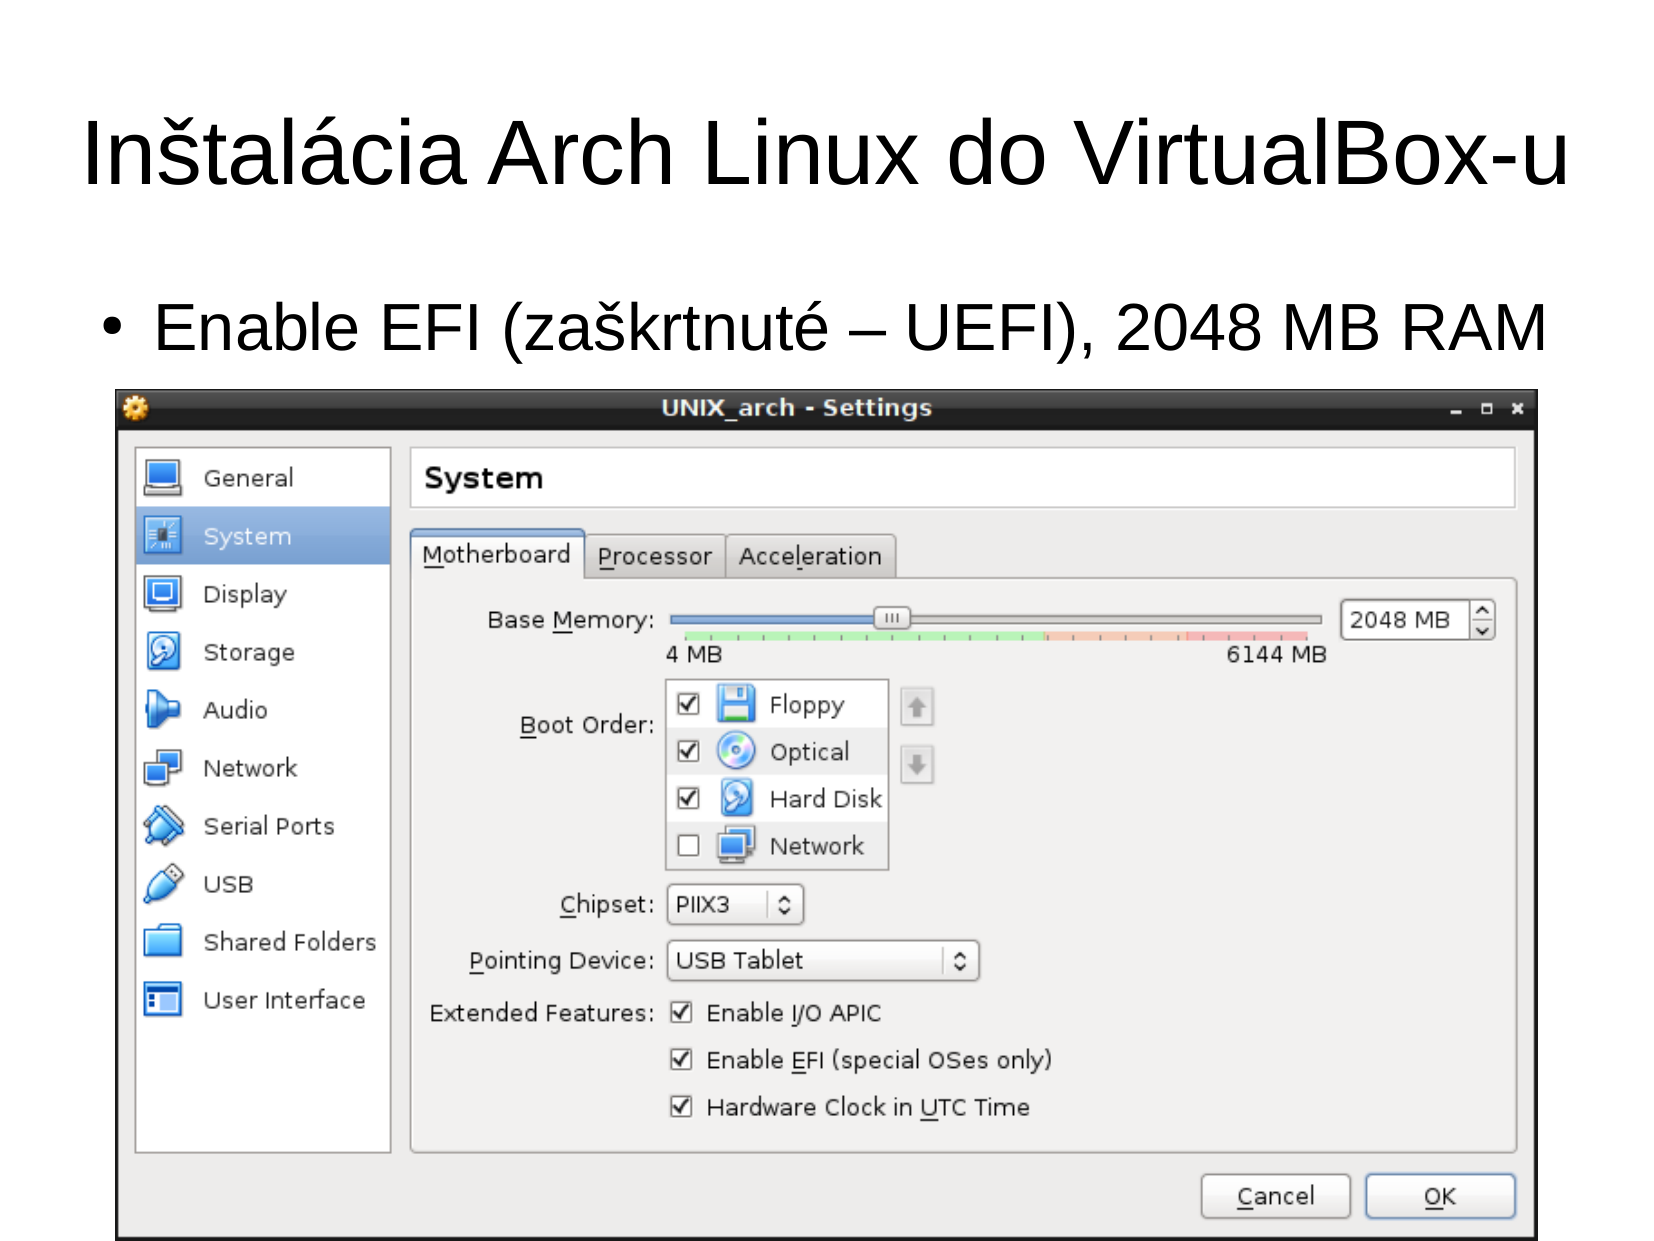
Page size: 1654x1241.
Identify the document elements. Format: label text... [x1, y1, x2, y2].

title Inštalácia Arch Linux do VirtualBox-u [0, 49, 1654, 257]
list Enable EFI (zaškrtnuté – UEFI), 2048 MB RAM [82, 290, 1571, 1010]
picture [115, 389, 1538, 1241]
